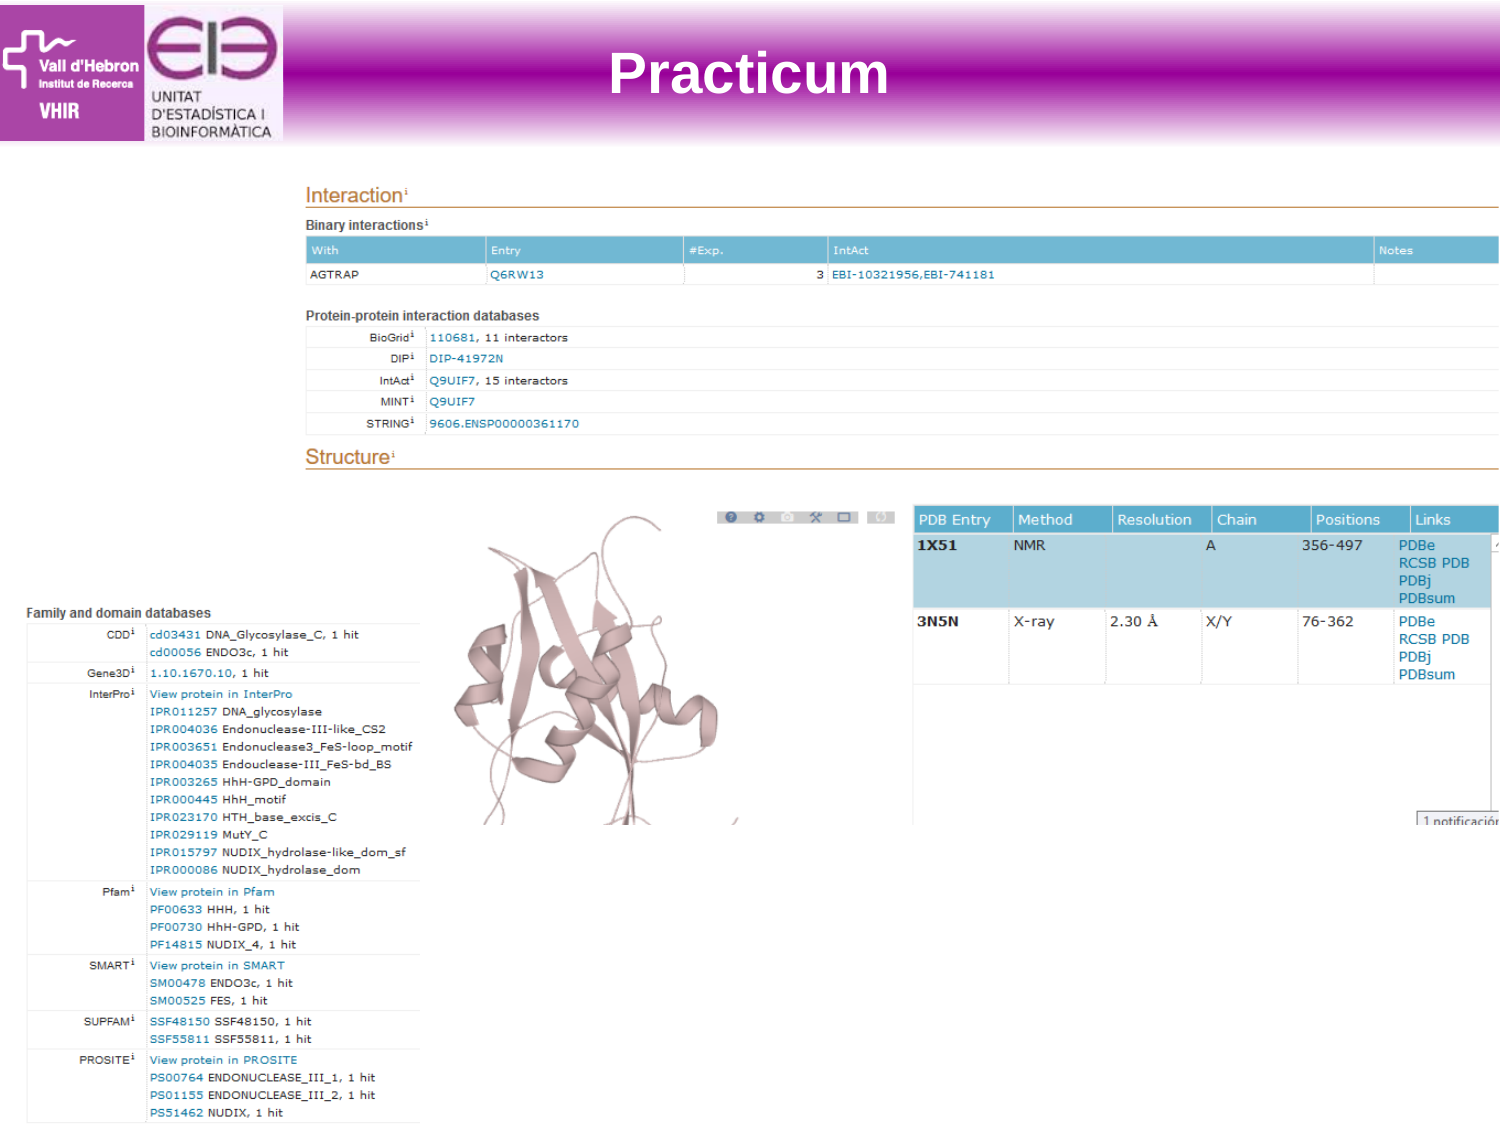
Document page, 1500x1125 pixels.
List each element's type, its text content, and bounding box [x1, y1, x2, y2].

text_box Practicum [0, 0, 1500, 148]
picture [0, 5, 284, 141]
picture [15, 177, 1499, 1125]
